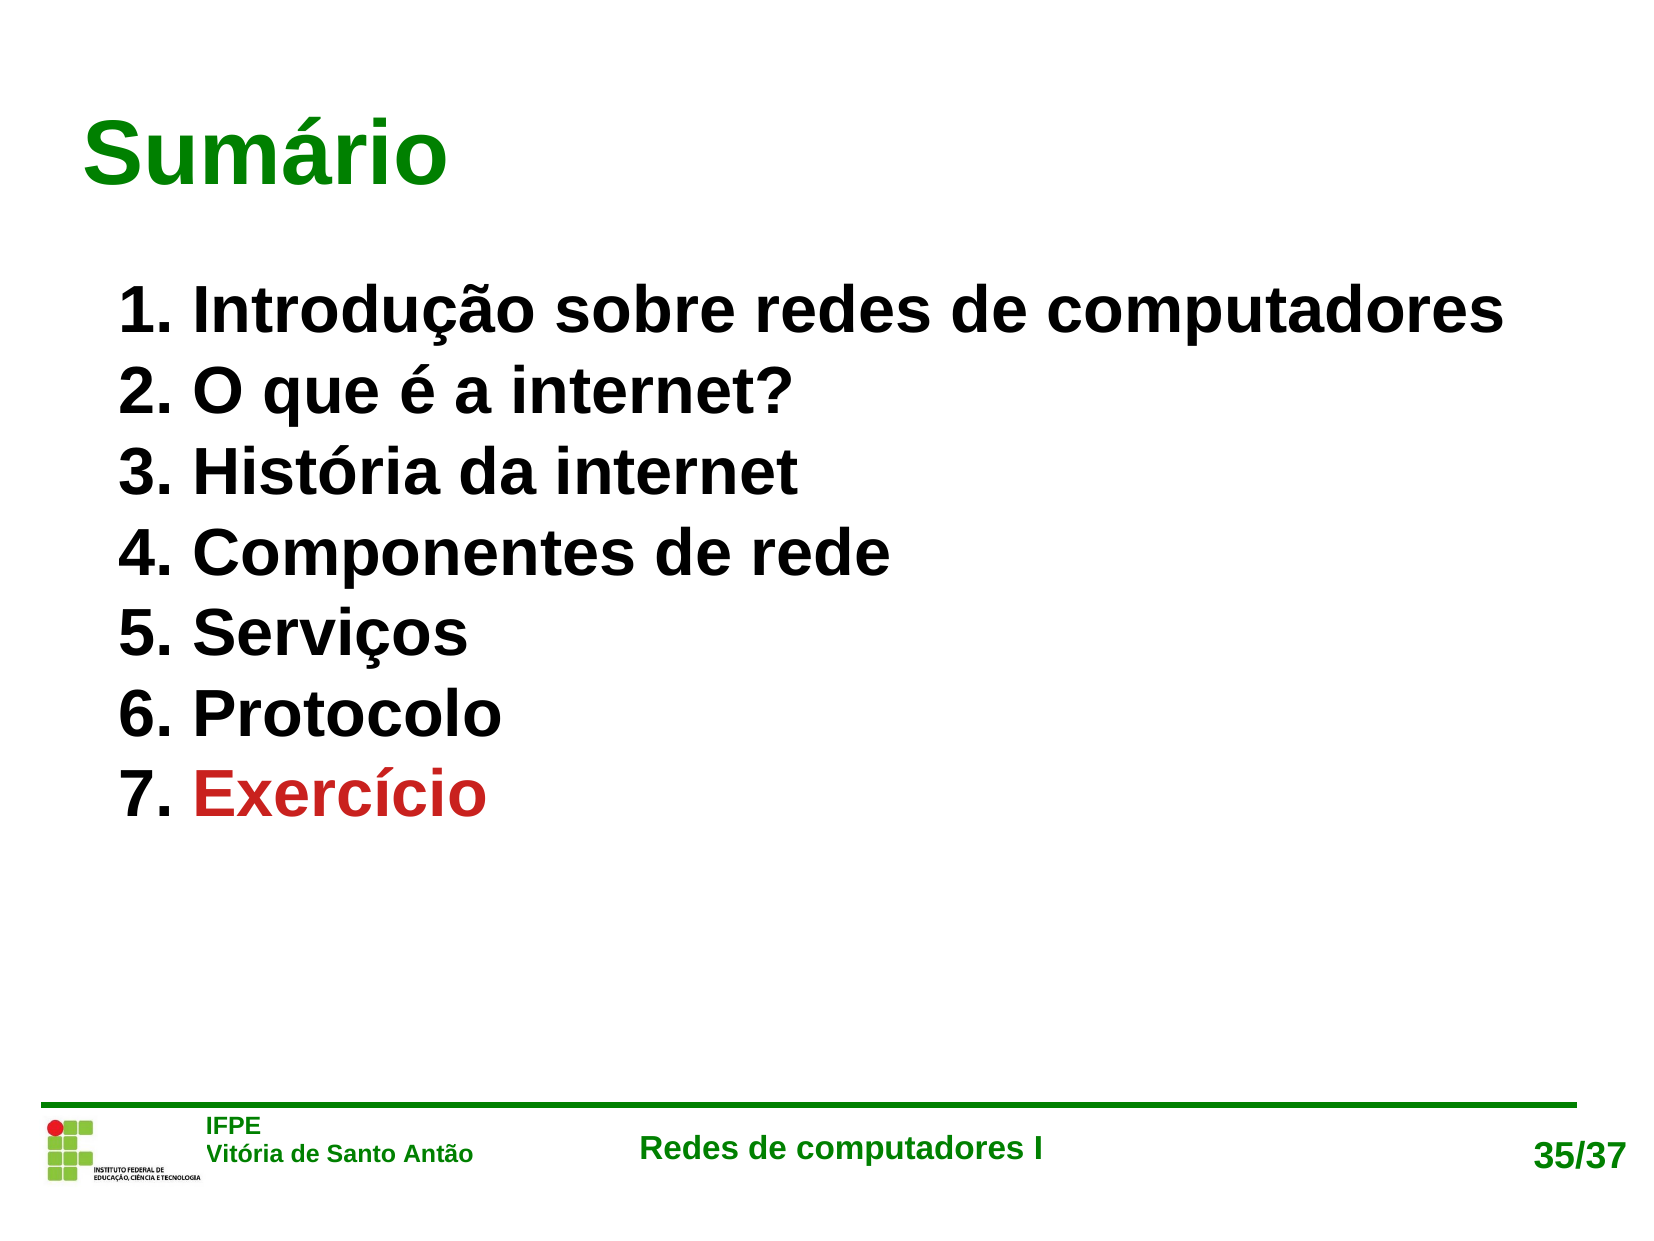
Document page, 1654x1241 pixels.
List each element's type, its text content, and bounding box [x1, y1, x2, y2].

list Introdução sobre redes de computadores O que é a internet? História da internet Componentes de rede Serviços Protocolo Exercício [82, 272, 1571, 1091]
picture [39, 1111, 207, 1191]
title Sumário [82, 49, 1571, 257]
